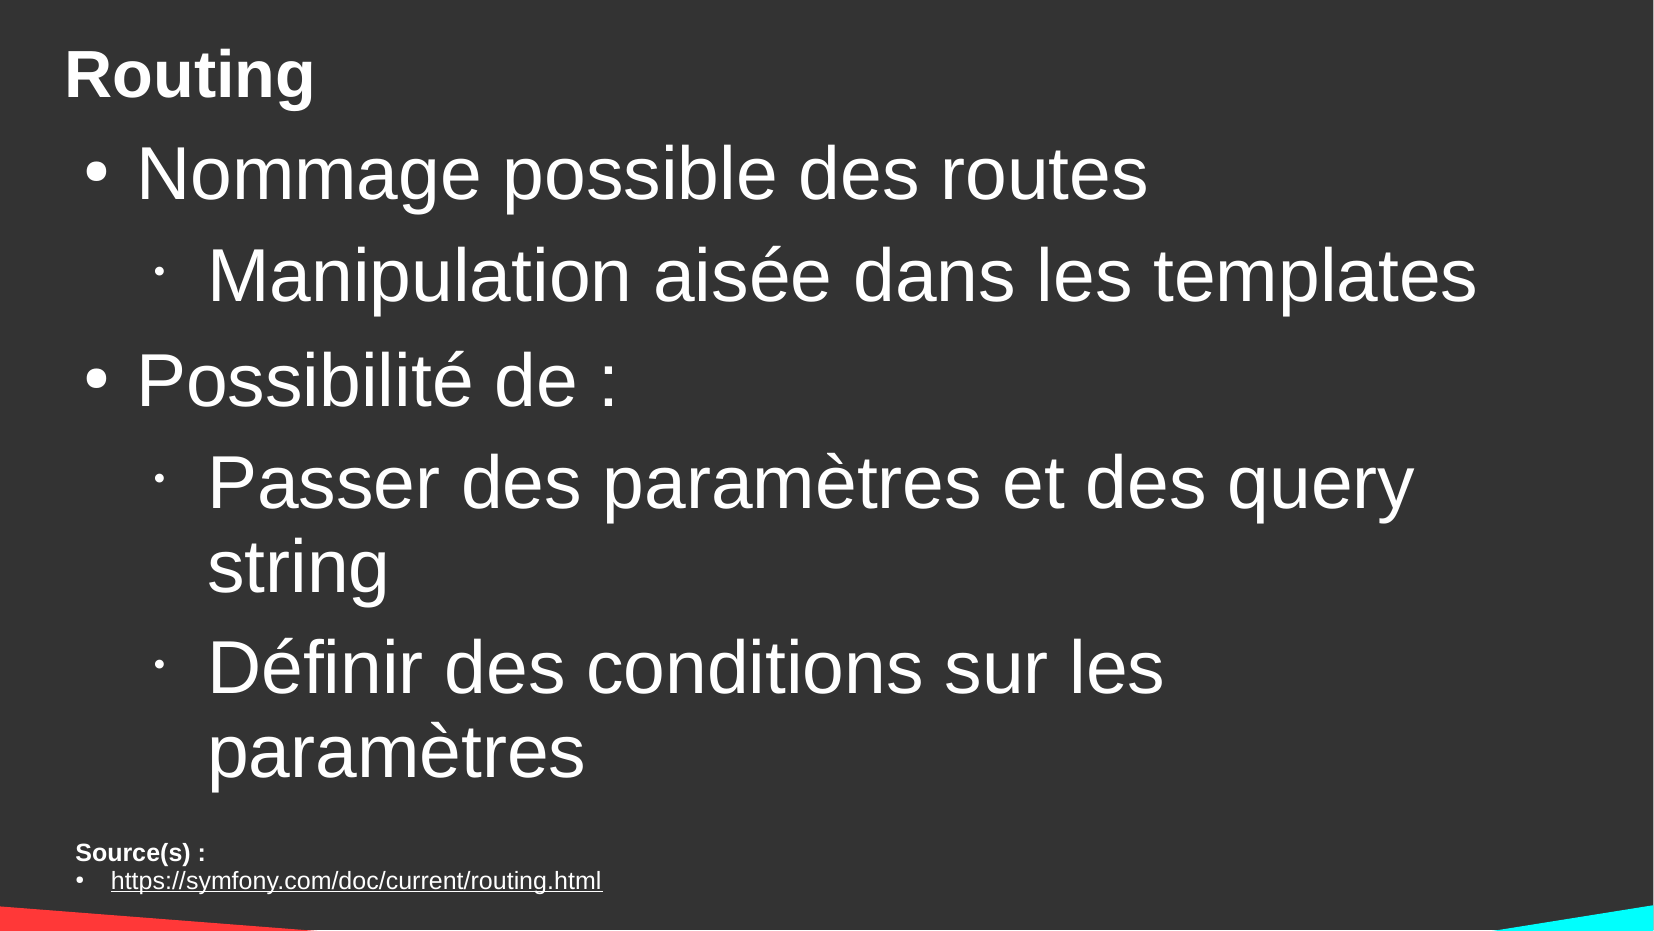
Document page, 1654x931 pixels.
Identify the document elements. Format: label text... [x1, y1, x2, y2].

title Routing [64, 37, 1365, 113]
list Nommage possible des routes Manipulation aisée dans les templates Possibilité de : Passer des paramètres et des query string Définir des conditions sur les paramètres [65, 131, 1544, 793]
text_box Source(s) : https://symfony.com/doc/current/routing.html [60, 793, 1546, 903]
text_box [1492, 905, 1654, 931]
text_box [0, 906, 318, 931]
